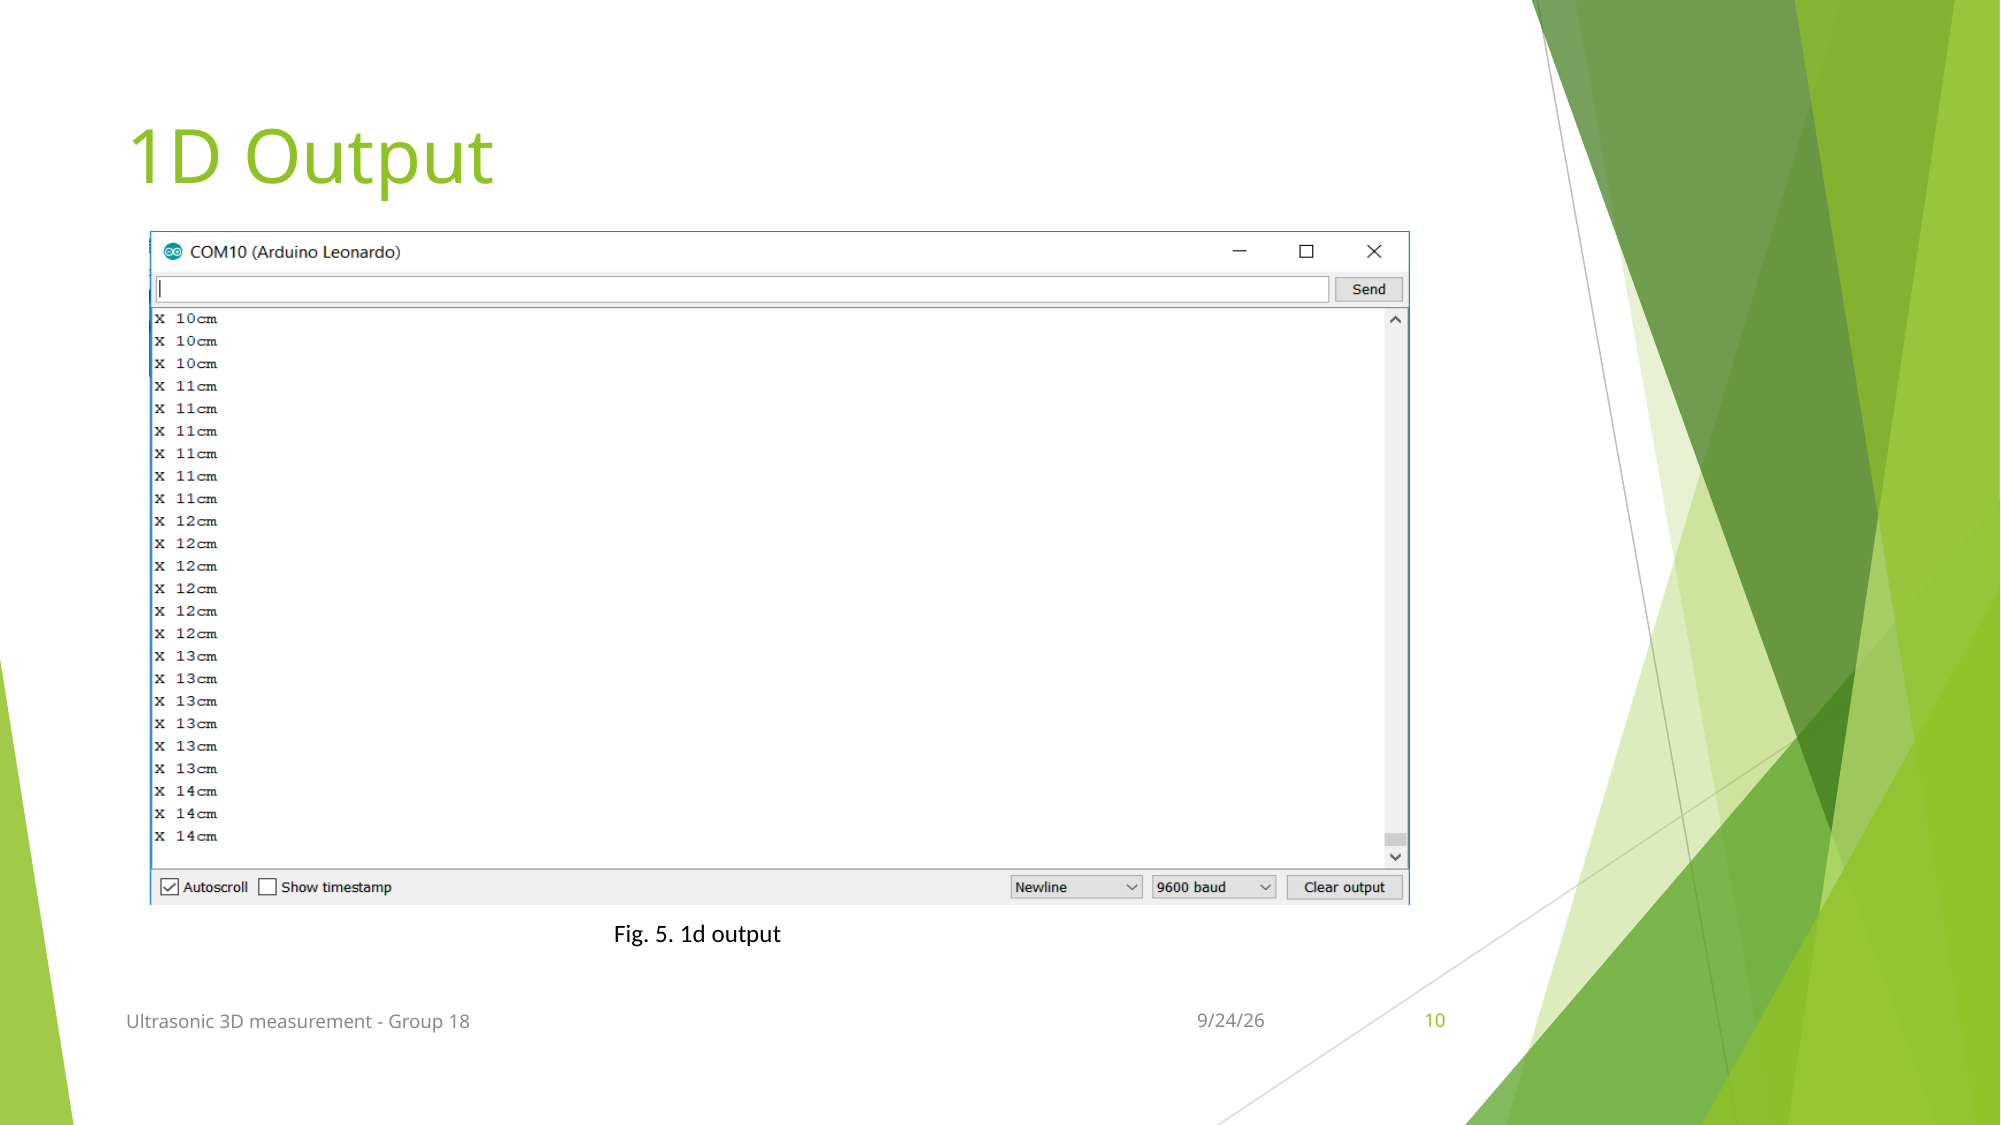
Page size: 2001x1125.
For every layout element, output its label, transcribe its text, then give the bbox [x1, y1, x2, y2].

text_box [1409, 991, 1522, 1051]
text_box Fig. 5. 1d output [599, 909, 1332, 955]
text_box Ultrasonic 3D measurement - Group 18 [111, 991, 1145, 1051]
text_box 1D Output [111, 101, 1522, 318]
picture [149, 231, 1410, 906]
text_box 2/5/2019 [1181, 991, 1332, 1051]
